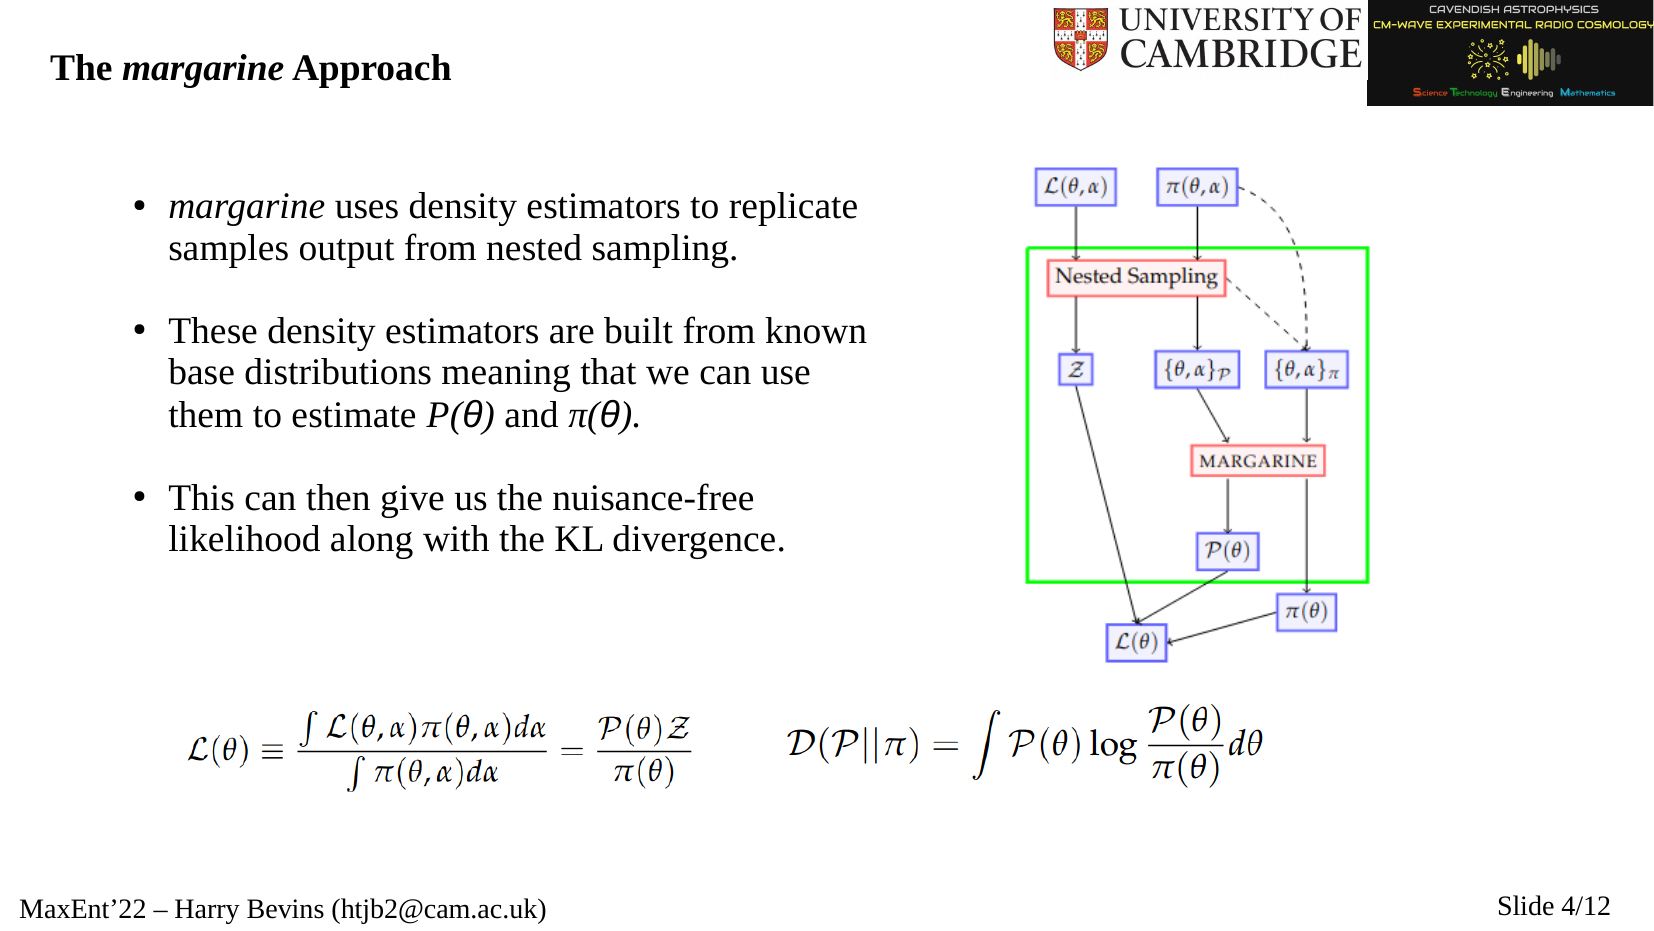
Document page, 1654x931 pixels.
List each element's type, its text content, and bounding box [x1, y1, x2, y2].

text_box margarine uses density estimators to replicate samples output from nested sampling. These density estimators are built from known base distributions meaning that we can use them to estimate P(θ) and π(θ). This can then give us the nuisance-free likelihood along with the KL divergence. [118, 178, 886, 697]
picture [773, 141, 1391, 792]
text_box The margarine Approach [35, 35, 898, 92]
text_box Slide 4/12 [1482, 880, 1636, 931]
picture [179, 702, 694, 797]
picture [1050, 0, 1654, 107]
text_box MaxEnt’22 – Harry Bevins (htjb2@cam.ac.uk) [4, 883, 1169, 931]
